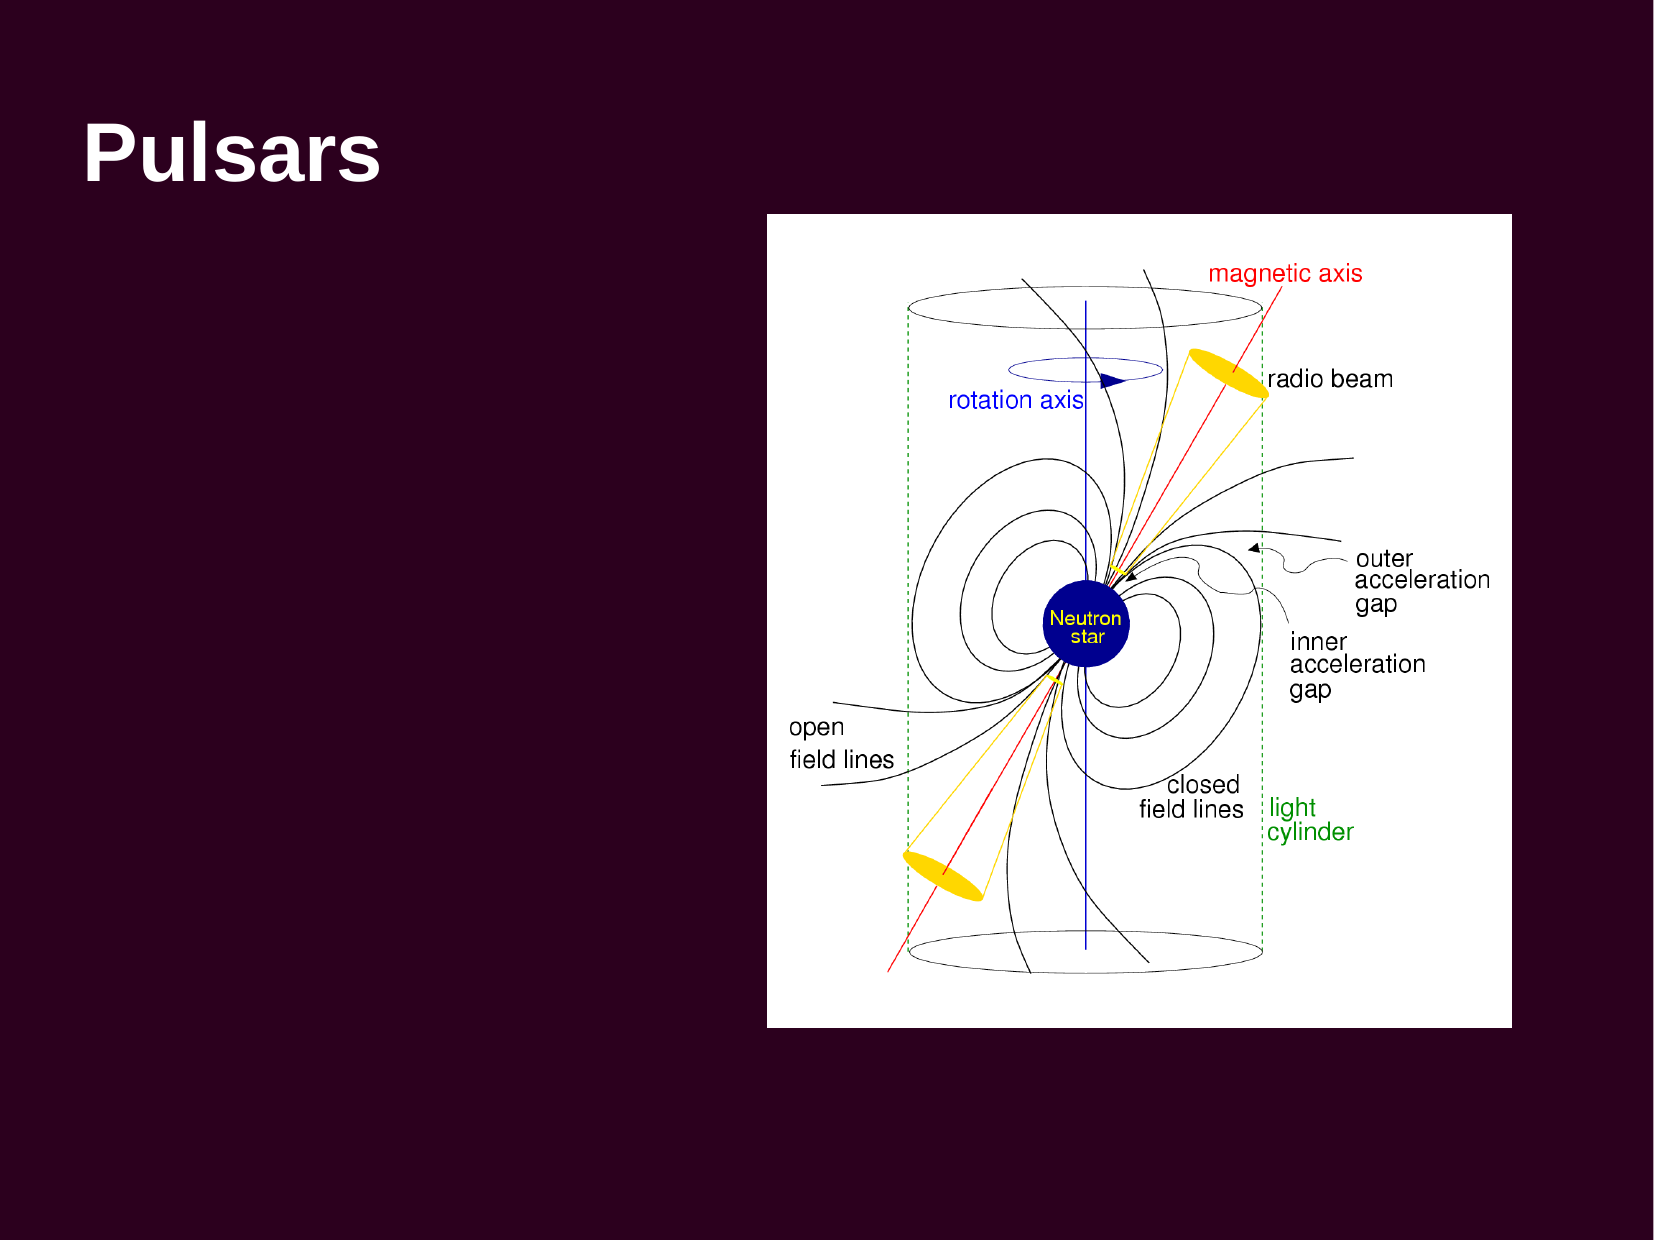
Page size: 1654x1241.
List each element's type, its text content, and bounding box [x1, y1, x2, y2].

picture [767, 214, 1512, 1028]
title Pulsars [82, 49, 1571, 257]
